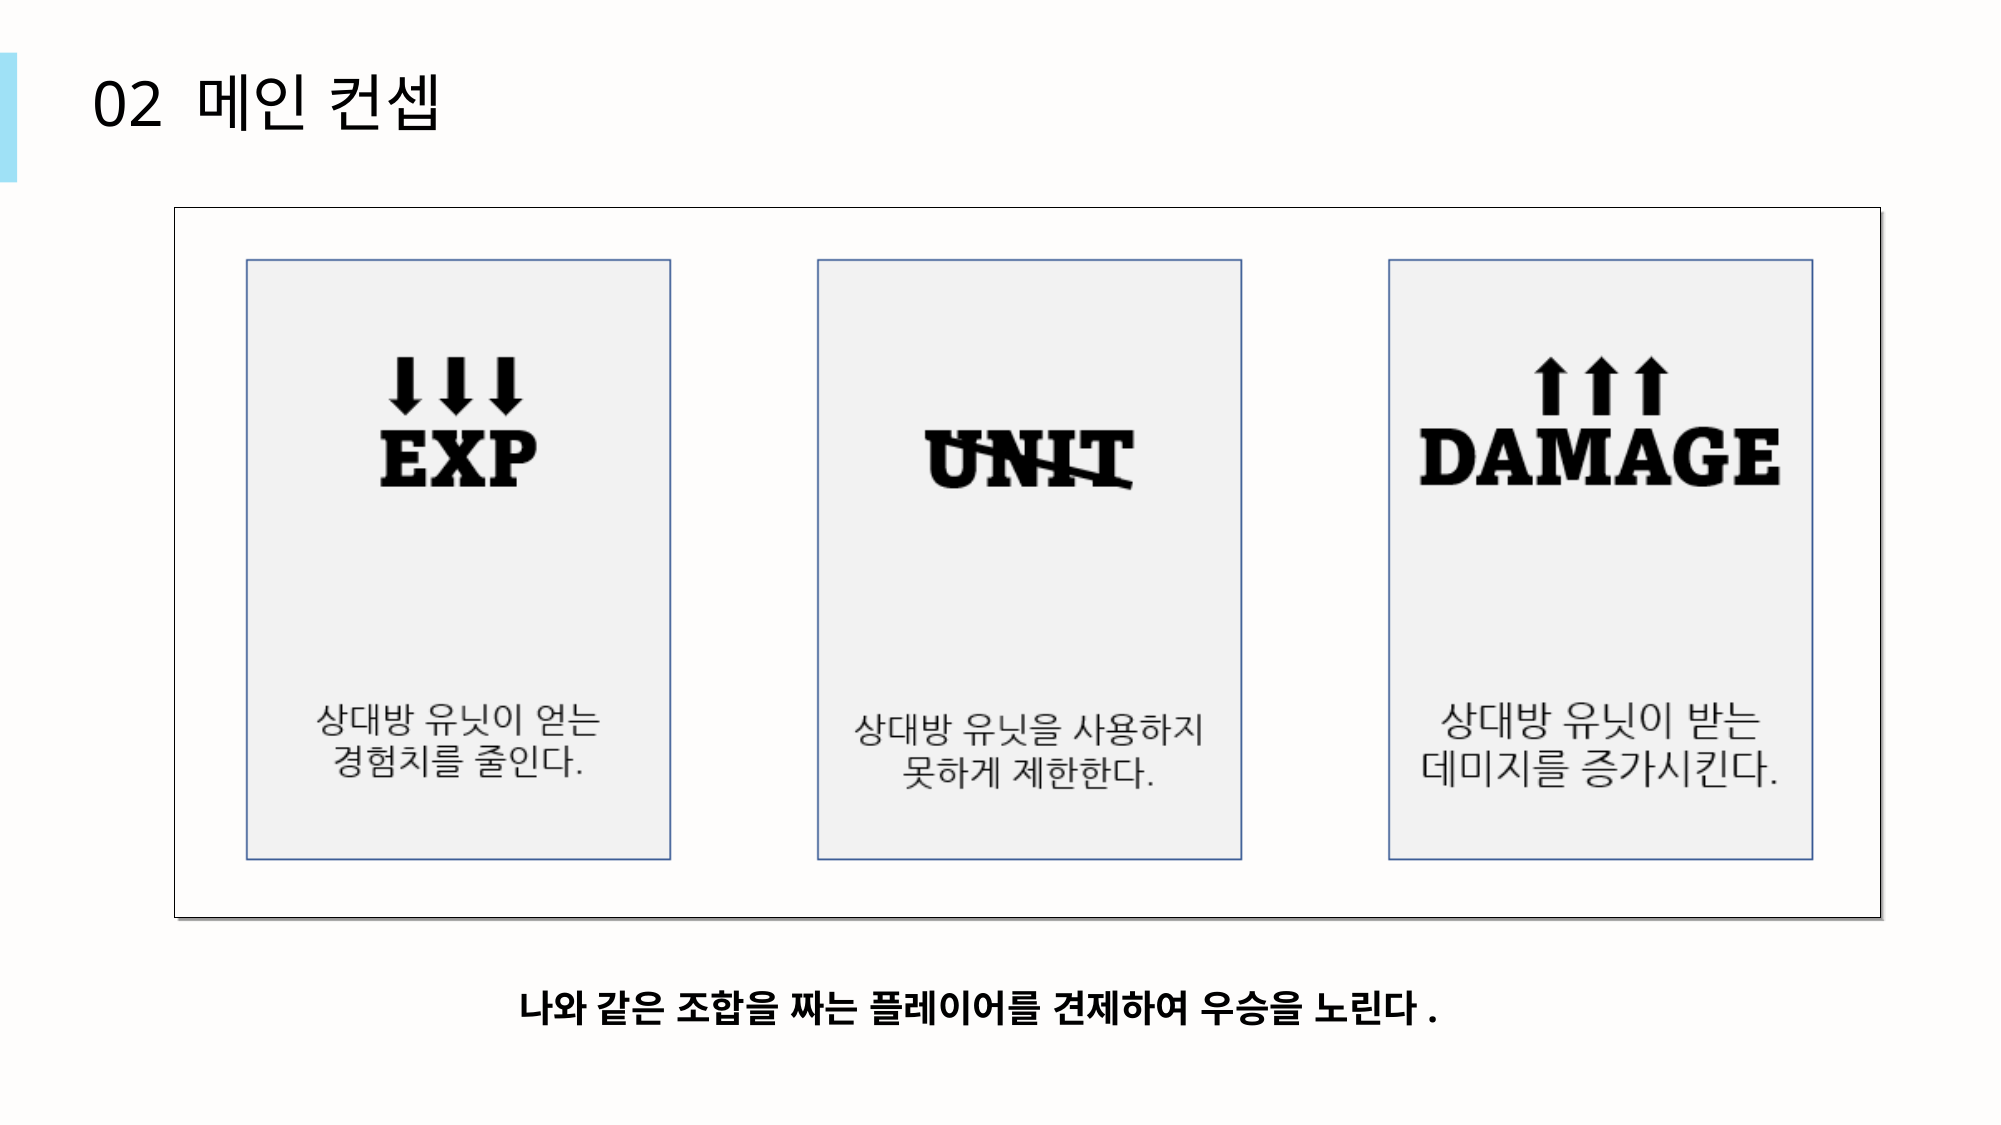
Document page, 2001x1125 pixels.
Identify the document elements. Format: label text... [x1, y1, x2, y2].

picture [175, 208, 1880, 917]
text_box 나와 같은 조합을 짜는 플레이어를 견제하여 우승을 노린다. [504, 977, 1548, 1038]
text_box [0, 53, 17, 182]
text_box 02 메인 컨셉 [77, 56, 482, 148]
